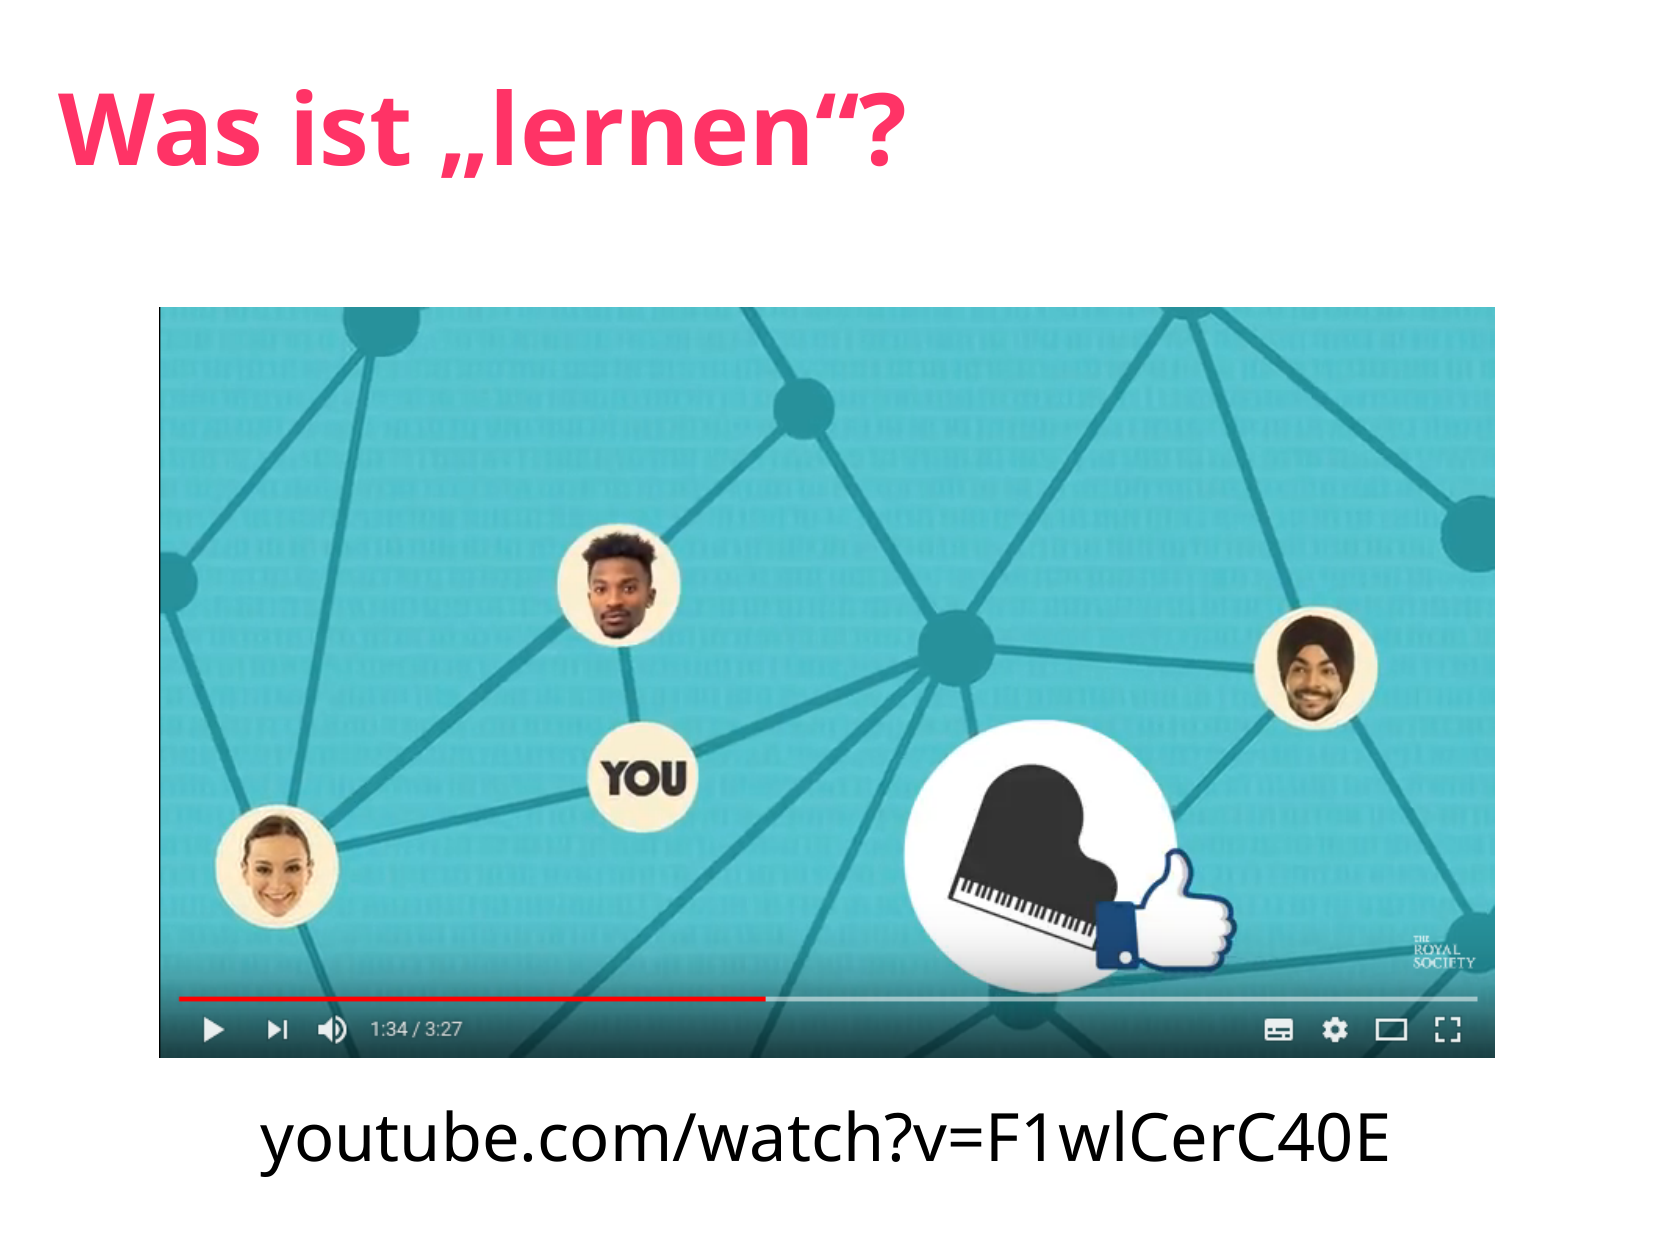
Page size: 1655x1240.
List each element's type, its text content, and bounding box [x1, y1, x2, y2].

text_box Was ist „lernen“? [58, 58, 1409, 176]
picture [159, 307, 1495, 1058]
text_box youtube.com/watch?v=F1wlCerC40E [58, 255, 1595, 1181]
